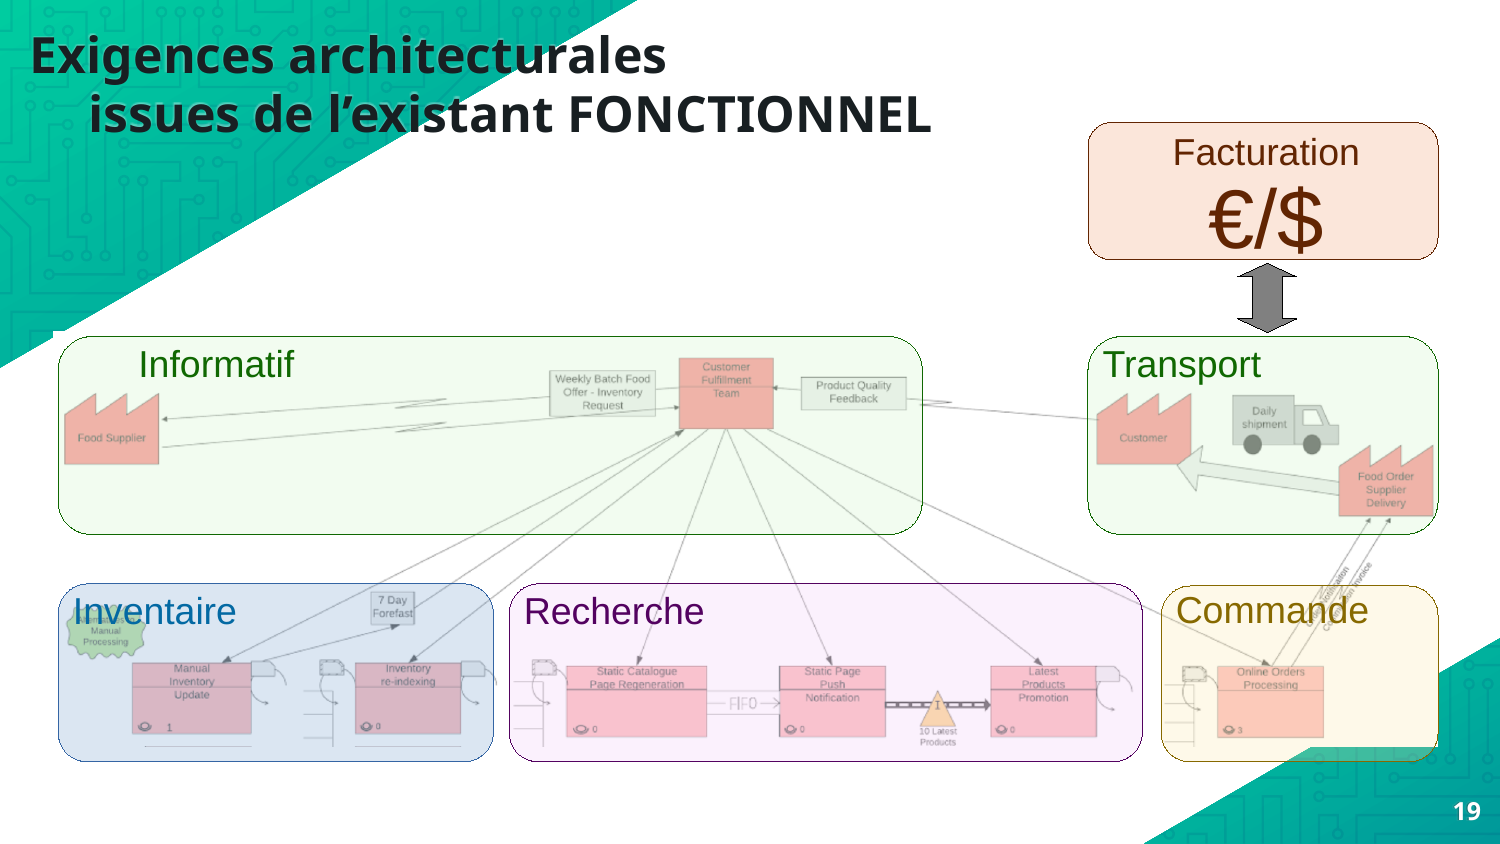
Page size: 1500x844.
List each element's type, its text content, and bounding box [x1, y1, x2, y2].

text_box [58, 336, 923, 535]
text_box [509, 683, 1143, 762]
slide_number <numéro> [1391, 779, 1482, 844]
text_box [1087, 369, 1439, 535]
text_box Commande [1161, 582, 1438, 682]
title issues de l’existant FONCTIONNEL [88, 88, 1308, 147]
text_box [1308, 122, 1439, 260]
picture [53, 331, 1438, 747]
text_box Transport [1088, 336, 1439, 421]
text_box Inventaire [58, 583, 494, 683]
text_box Informatif [111, 336, 323, 421]
text_box [1088, 147, 1114, 260]
text_box Facturation €/$ [1114, 123, 1419, 274]
text_box [1161, 614, 1439, 762]
text_box [58, 683, 494, 762]
title Exigences architecturales [29, 30, 1249, 89]
text_box Recherche [509, 583, 1143, 683]
text_box [1237, 274, 1297, 333]
